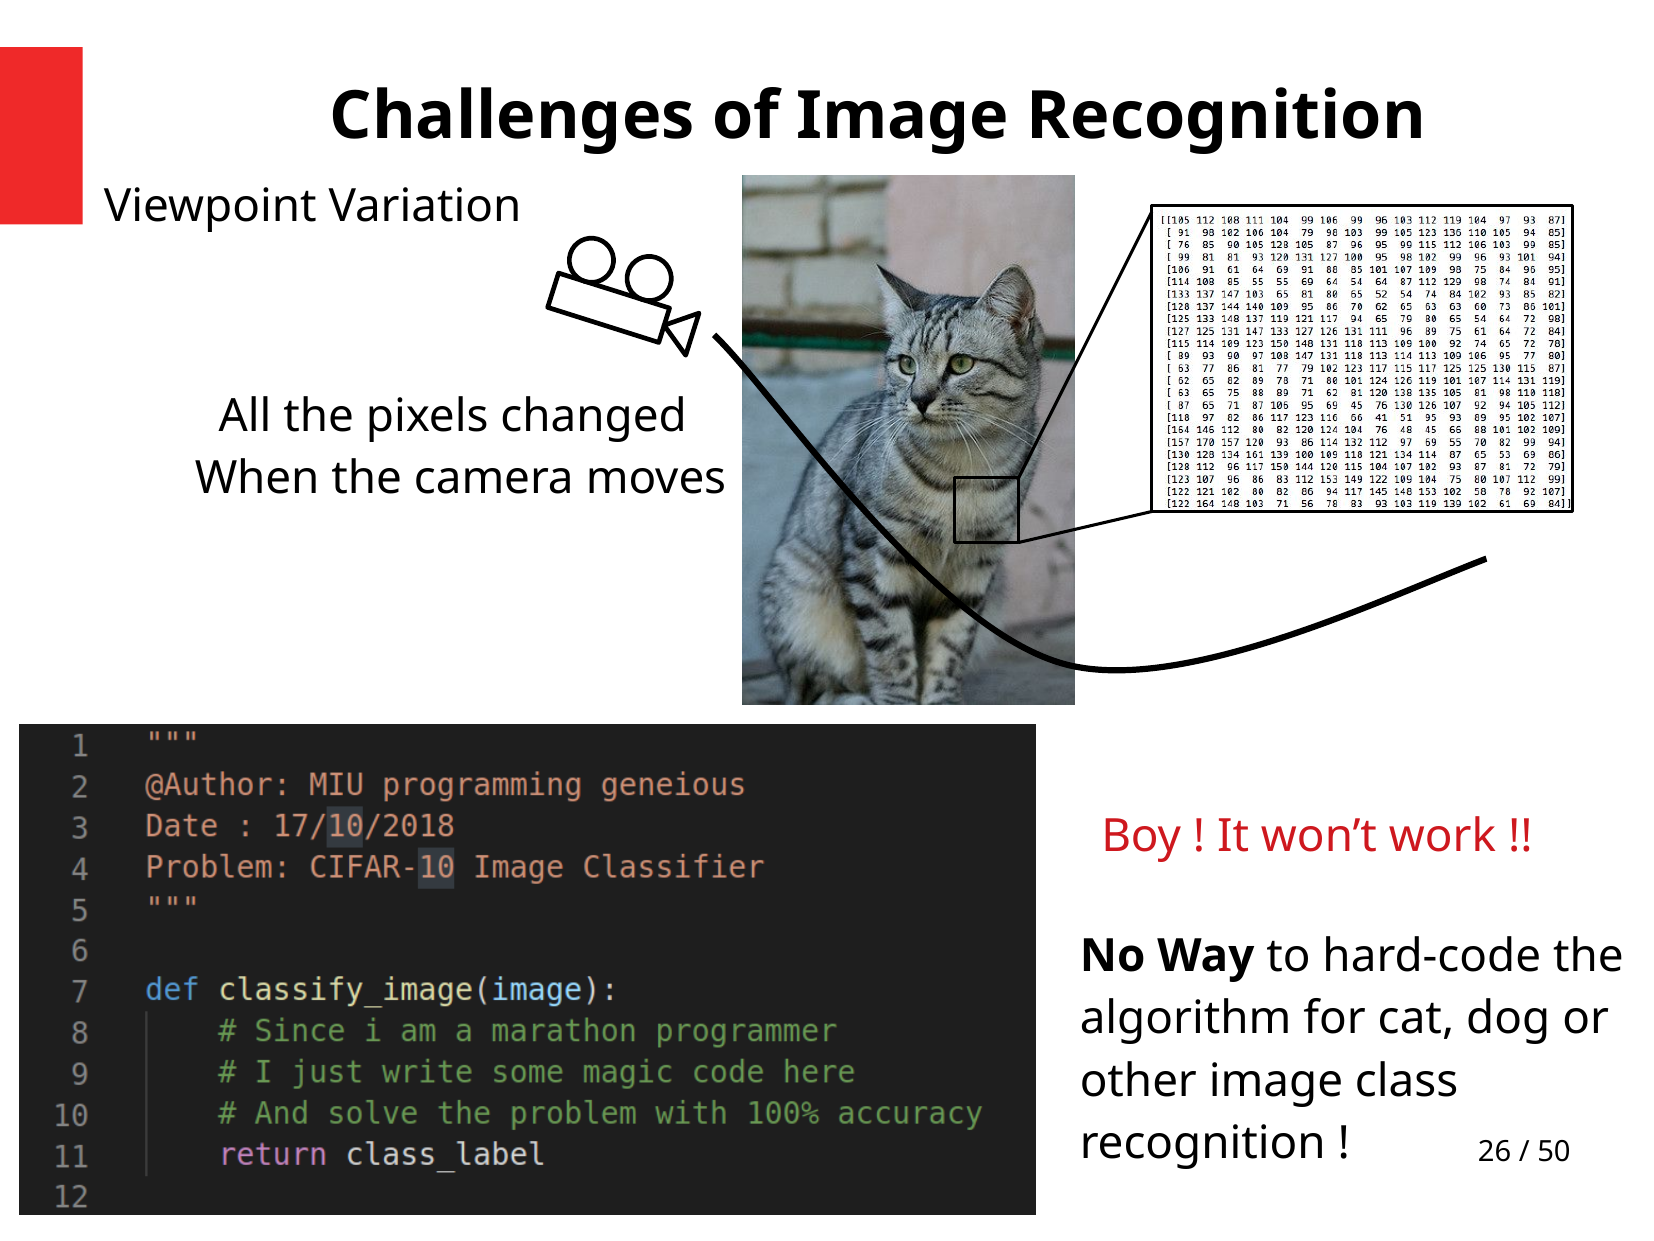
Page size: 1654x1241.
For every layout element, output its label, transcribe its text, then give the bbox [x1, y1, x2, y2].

text_box [630, 259, 668, 298]
text_box Viewpoint Variation [89, 165, 570, 236]
picture [19, 724, 1036, 1216]
text_box Boy ! It won’t work !! [1086, 795, 1591, 862]
picture [1157, 209, 1571, 510]
picture [1020, 371, 1075, 540]
picture [956, 479, 1017, 541]
text_box Challenges of Image Recognition [315, 60, 1456, 151]
picture [742, 175, 1075, 663]
text_box [669, 318, 694, 348]
text_box No Way to hard-code the algorithm for cat, dog or other image class recognition ! [1065, 915, 1639, 1136]
text_box All the pixels changed When the camera moves [180, 375, 754, 500]
picture [742, 386, 1075, 706]
text_box [572, 241, 611, 279]
text_box [552, 277, 666, 339]
